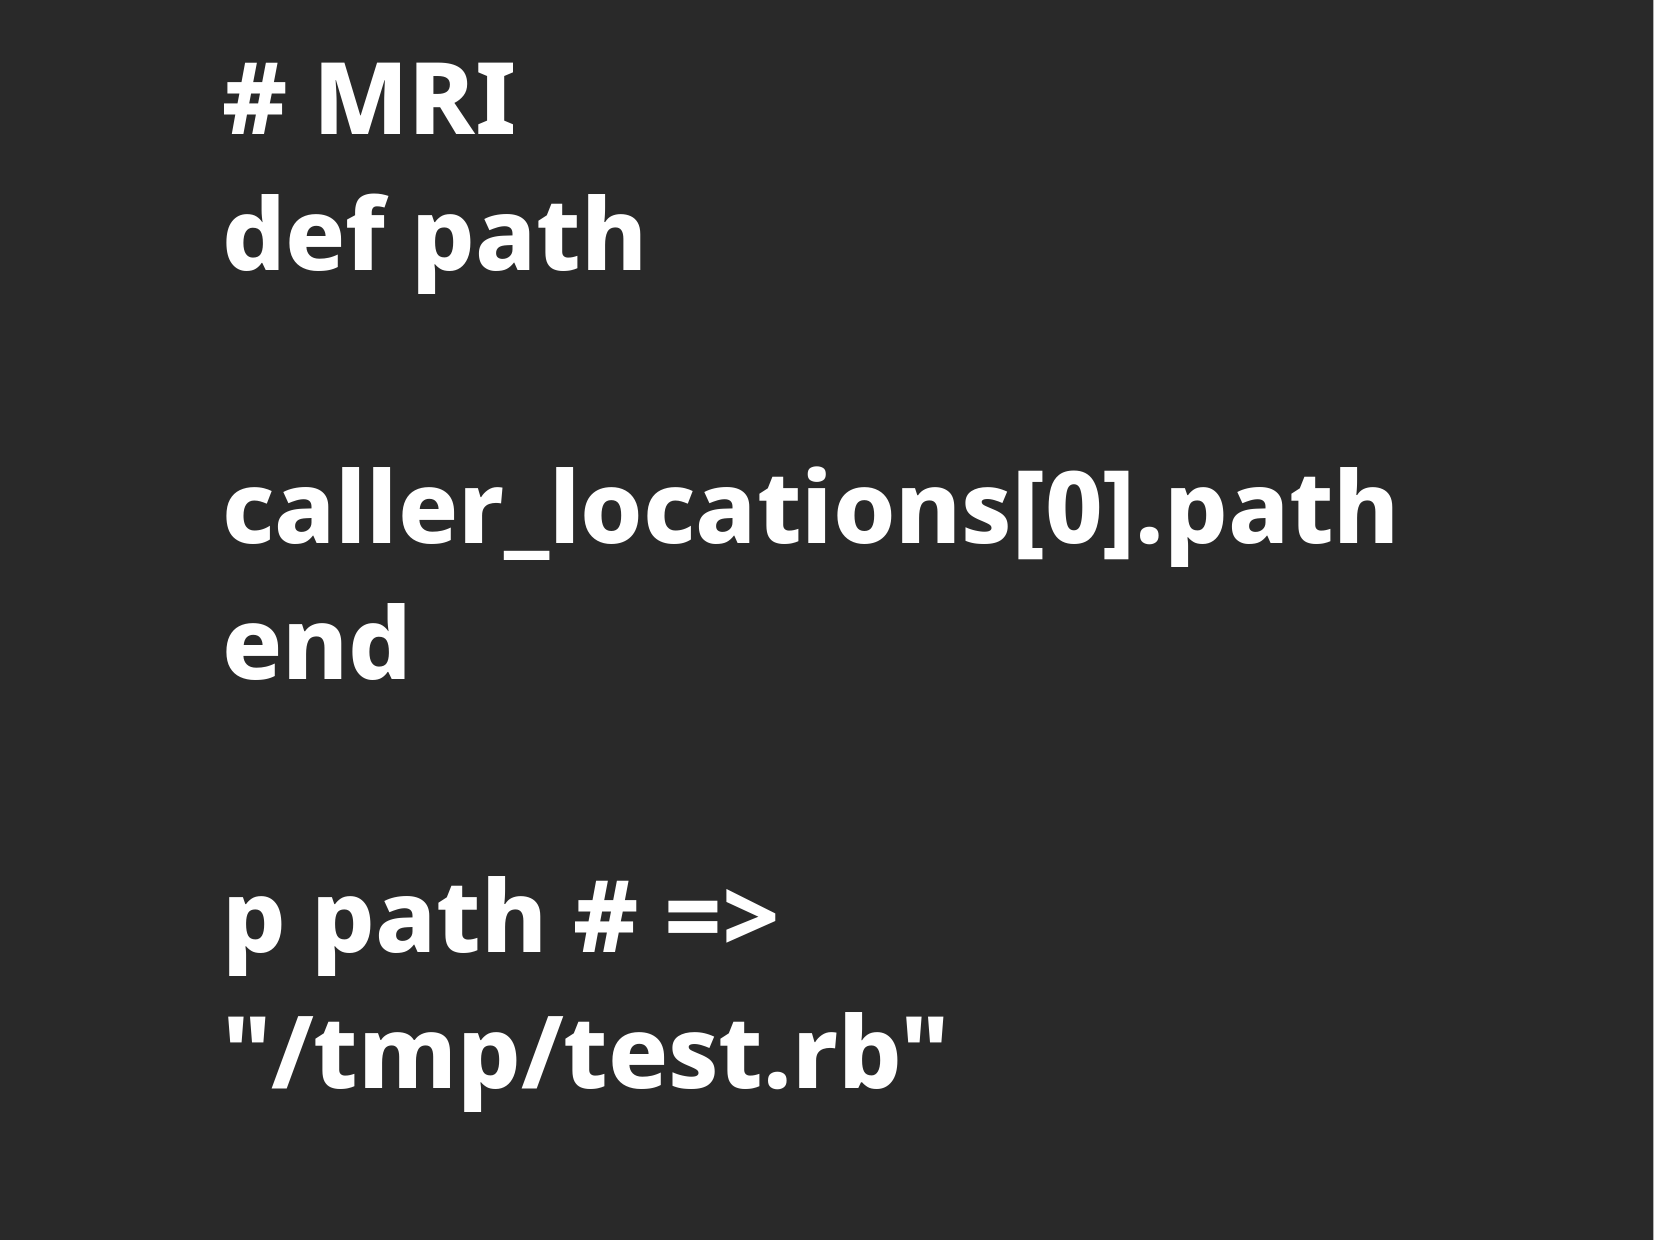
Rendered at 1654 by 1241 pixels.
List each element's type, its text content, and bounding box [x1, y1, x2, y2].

subtitle # MRI def path caller_locations[0].path end p path # => "/tmp/test.rb" [222, 212, 1432, 933]
